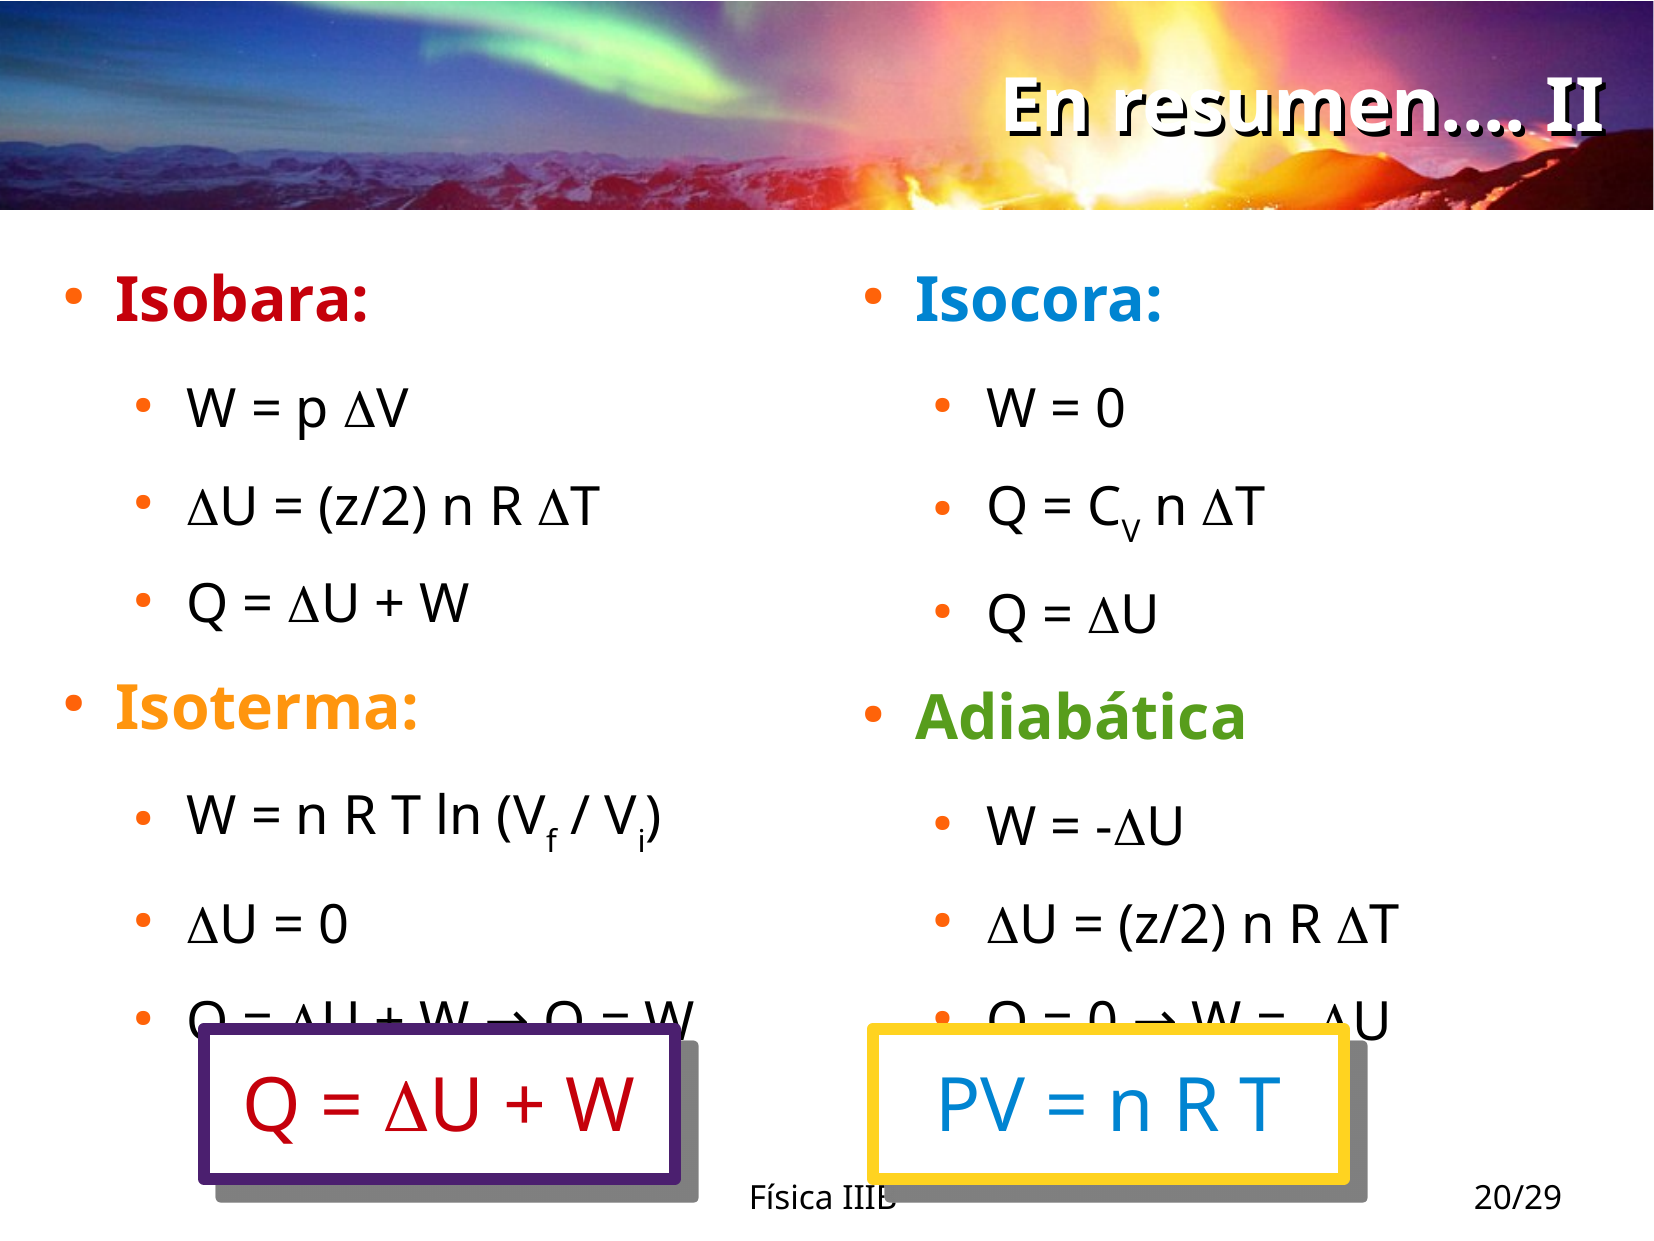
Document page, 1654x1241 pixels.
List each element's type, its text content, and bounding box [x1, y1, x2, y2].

text_box Q = DU + W [203, 1028, 675, 1179]
title En resumen.... II [45, 15, 1606, 191]
picture [0, 1, 1654, 210]
list Isobara: W = p DV DU = (z/2) n R DT Q = DU + W Isoterma: W = n R T ln (Vf / Vi) DU = 0 Q = DU + W → Q = W [45, 255, 807, 1156]
list Isocora: W = 0 Q = CV n DT Q = DU Adiabática W = -DU DU = (z/2) n R DT Q = 0 → W = -DU [844, 255, 1606, 1156]
text_box PV = n R T [872, 1028, 1344, 1179]
